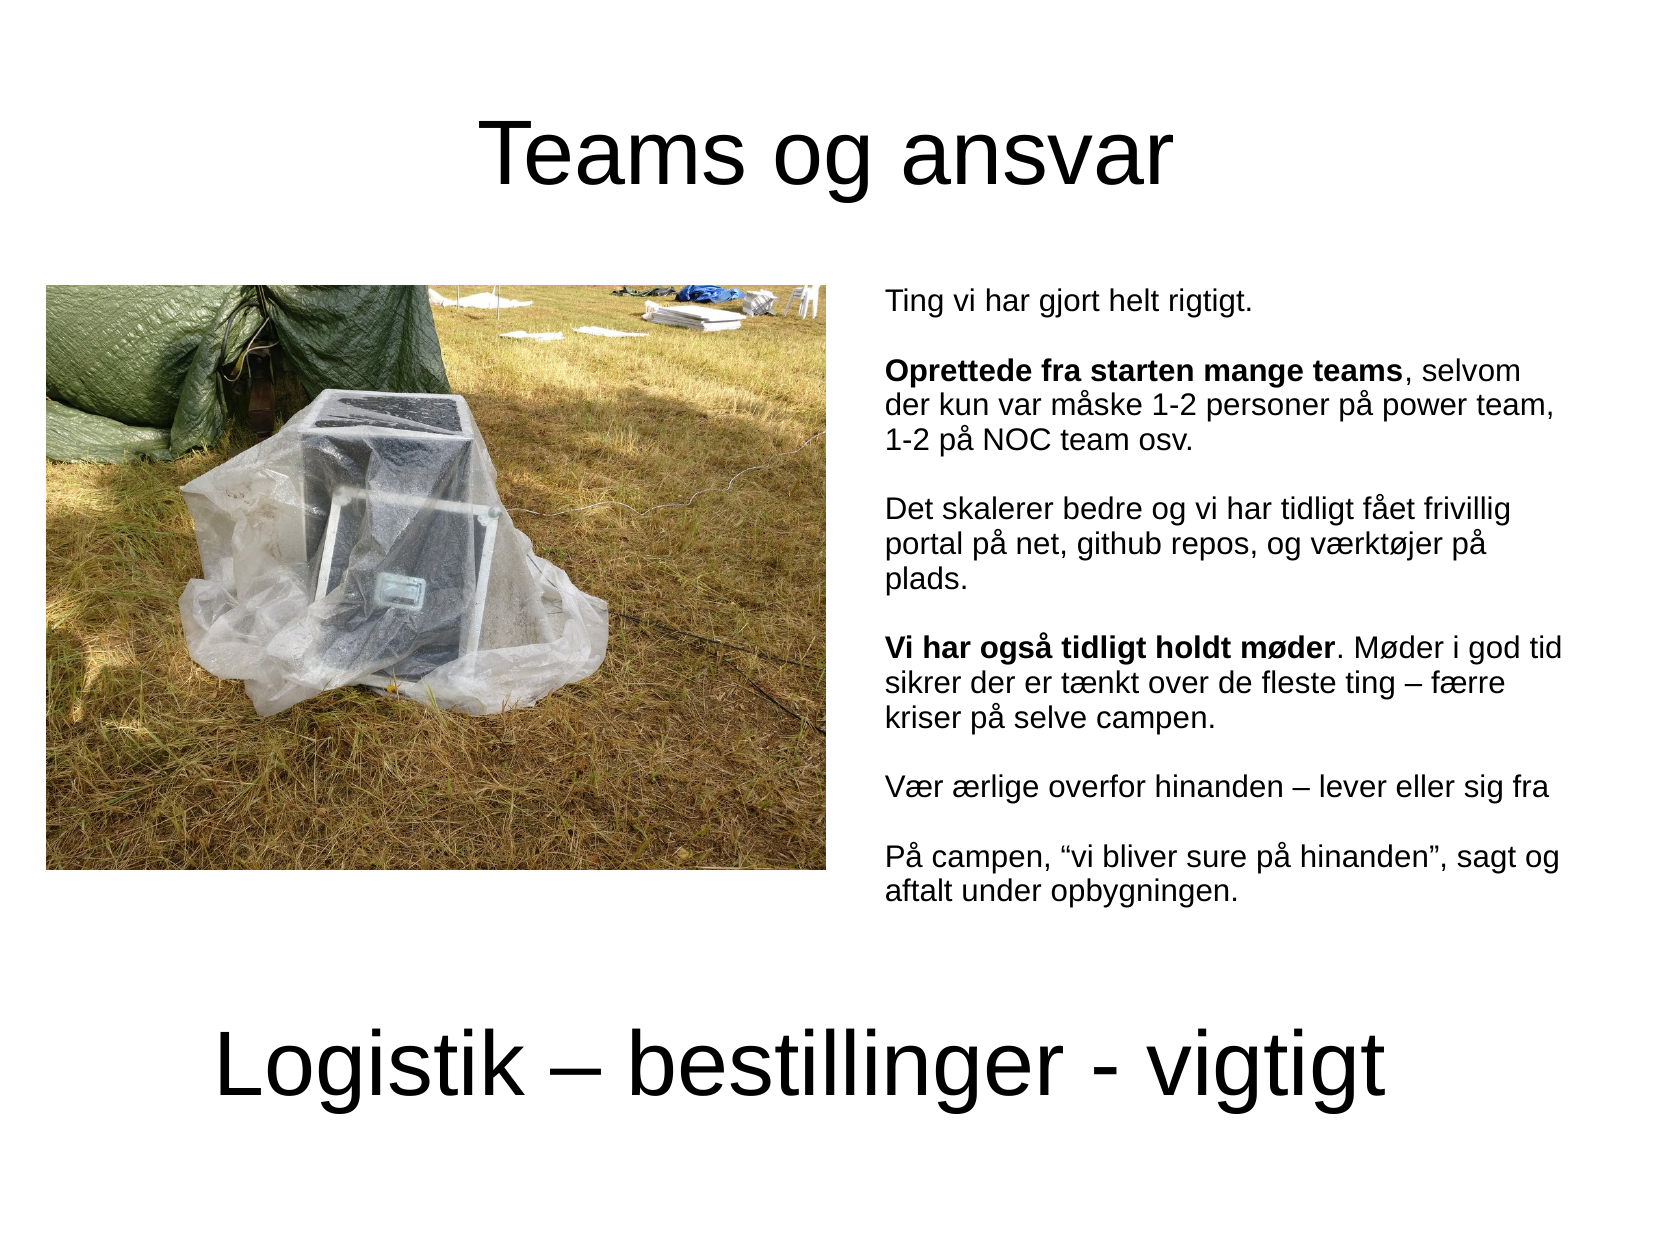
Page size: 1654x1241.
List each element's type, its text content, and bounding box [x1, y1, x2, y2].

picture [46, 285, 826, 871]
title Teams og ansvar [82, 49, 1571, 257]
title Logistik – bestillinger - vigtigt [56, 960, 1546, 1168]
text_box Ting vi har gjort helt rigtigt. Oprettede fra starten mange teams, selvom der kun var måske 1-2 personer på power team, 1-2 på NOC team osv. Det skalerer bedre og vi har tidligt fået frivillig portal på net, github repos, og værktøjer på plads. Vi har også tidligt holdt møder. Møder i god tid sikrer der er tænkt over de fleste ting – færre kriser på selve campen. Vær ærlige overfor hinanden – lever eller sig fra På campen, “vi bliver sure på hinanden”, sagt og aftalt under opbygningen. [870, 275, 1591, 981]
